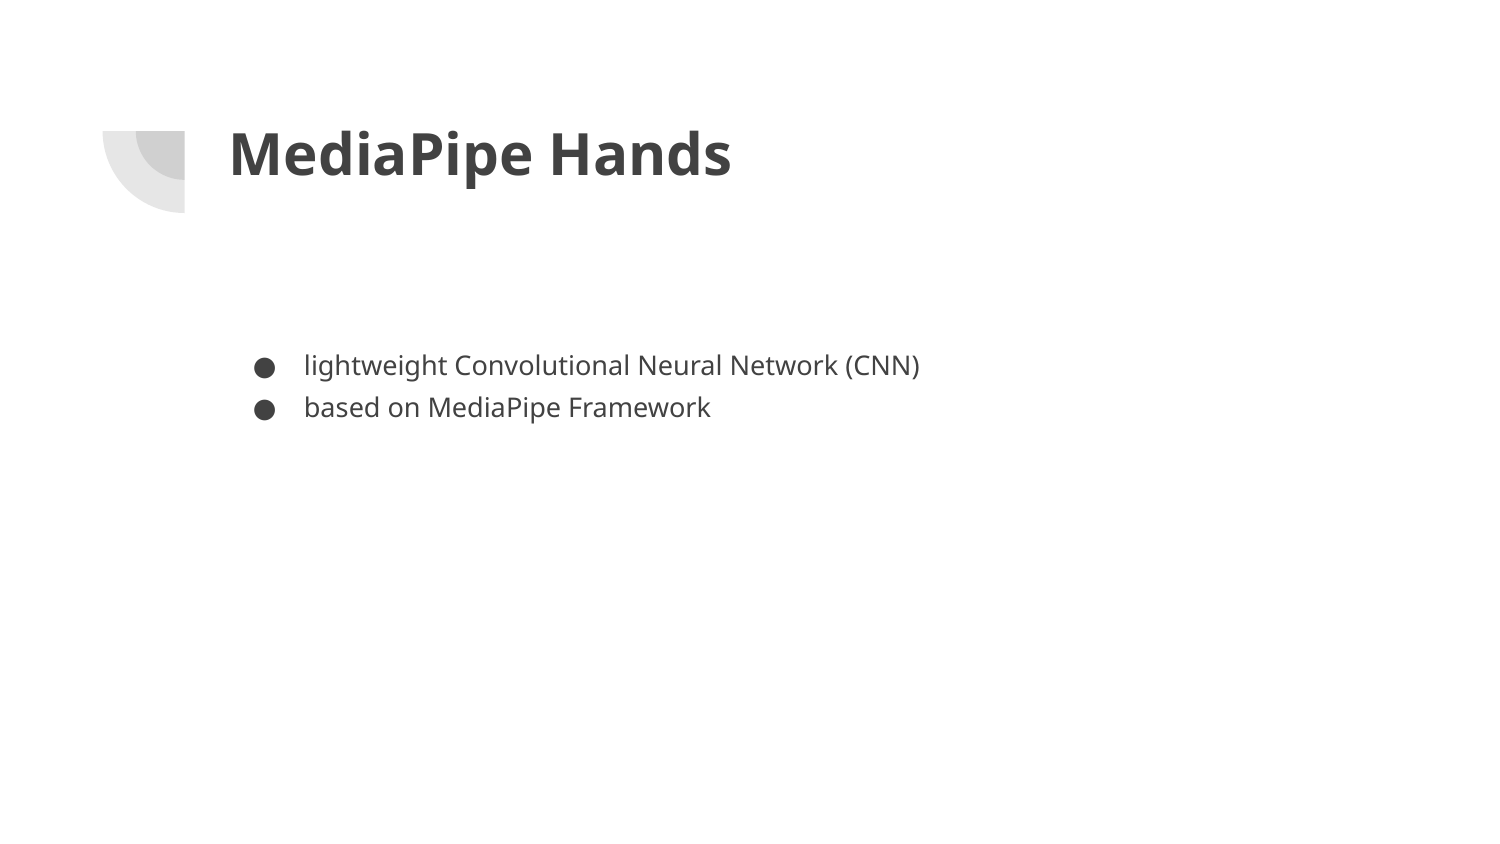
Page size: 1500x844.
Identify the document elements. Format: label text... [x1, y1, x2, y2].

list lightweight Convolutional Neural Network (CNN) based on MediaPipe Framework [213, 326, 1368, 744]
title MediaPipe Hands [213, 98, 1368, 263]
